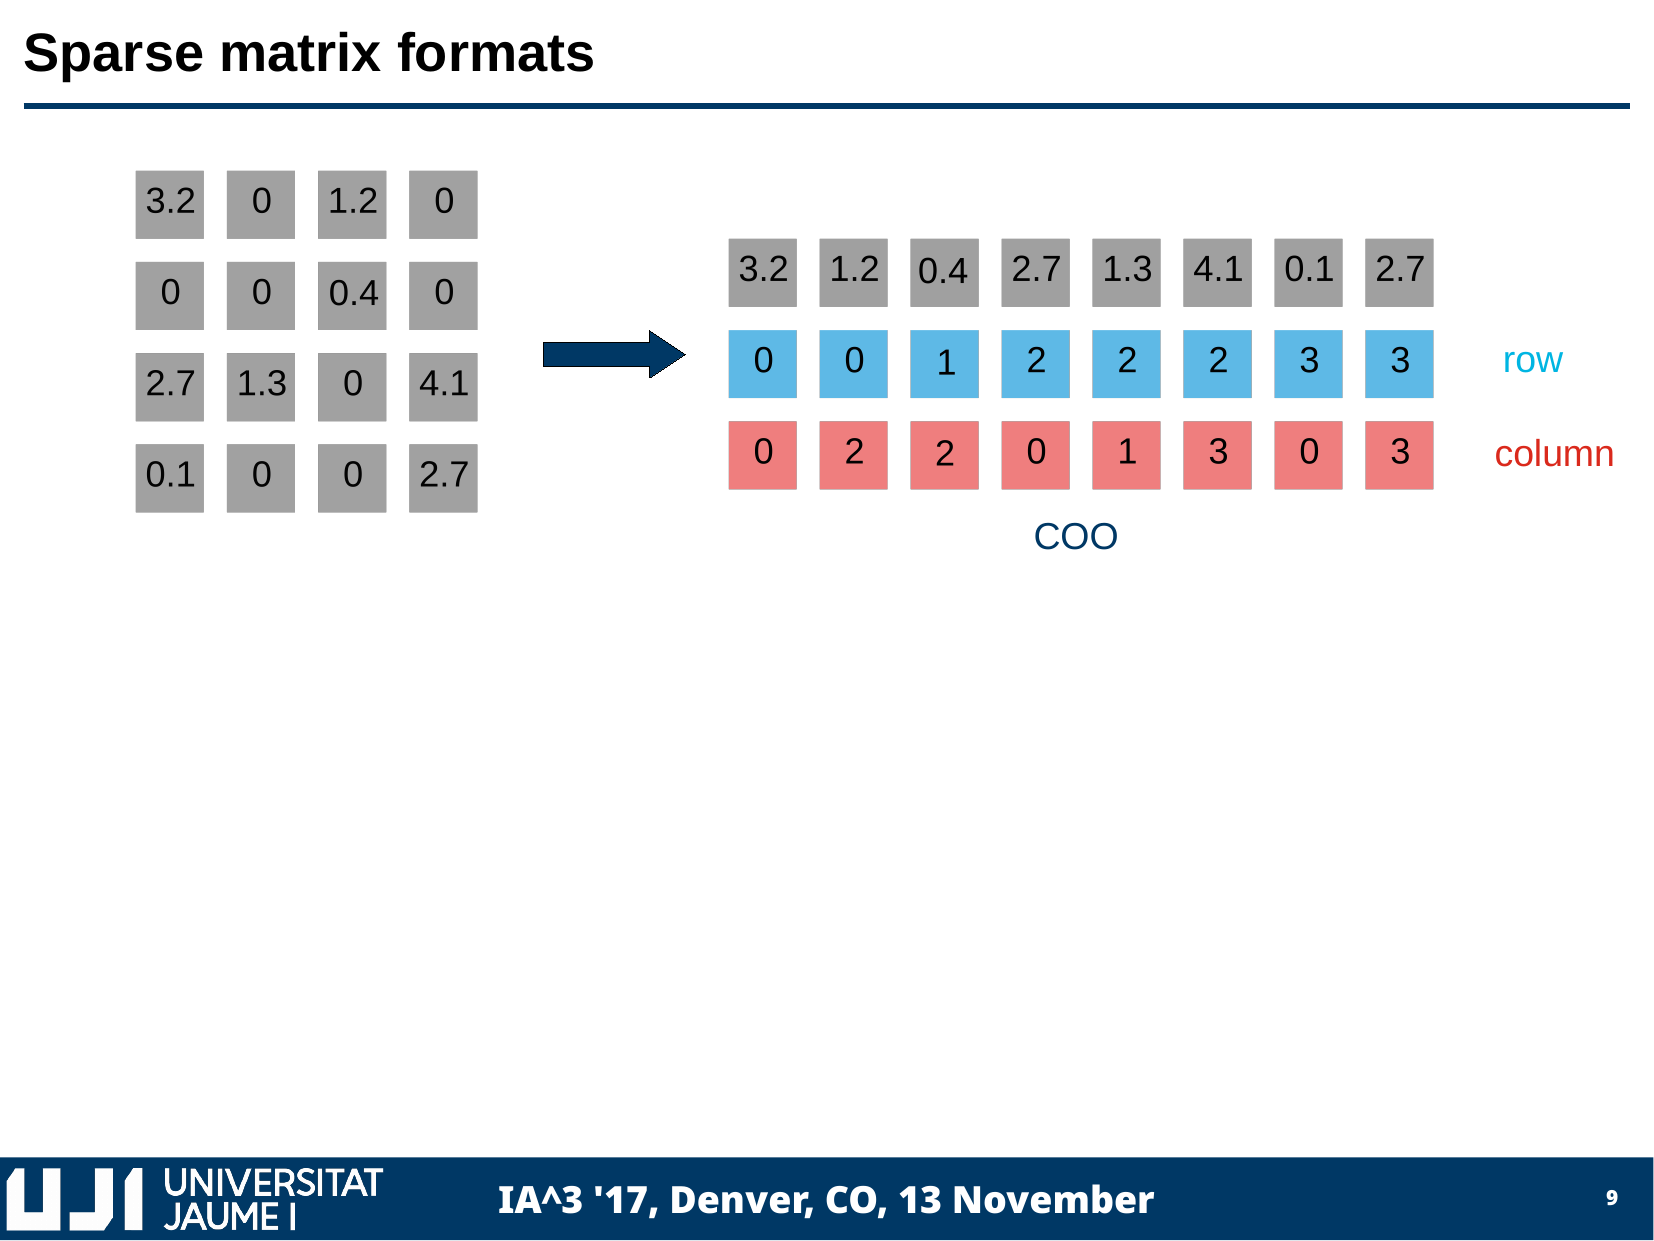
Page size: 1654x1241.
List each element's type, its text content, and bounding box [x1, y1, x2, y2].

text_box [543, 330, 686, 378]
text_box row [1488, 330, 1579, 388]
text_box column [1479, 425, 1630, 483]
picture [721, 231, 1441, 497]
picture [0, 1158, 390, 1241]
text_box COO [1018, 507, 1134, 565]
title Sparse matrix formats [23, 0, 1630, 107]
picture [128, 163, 485, 520]
